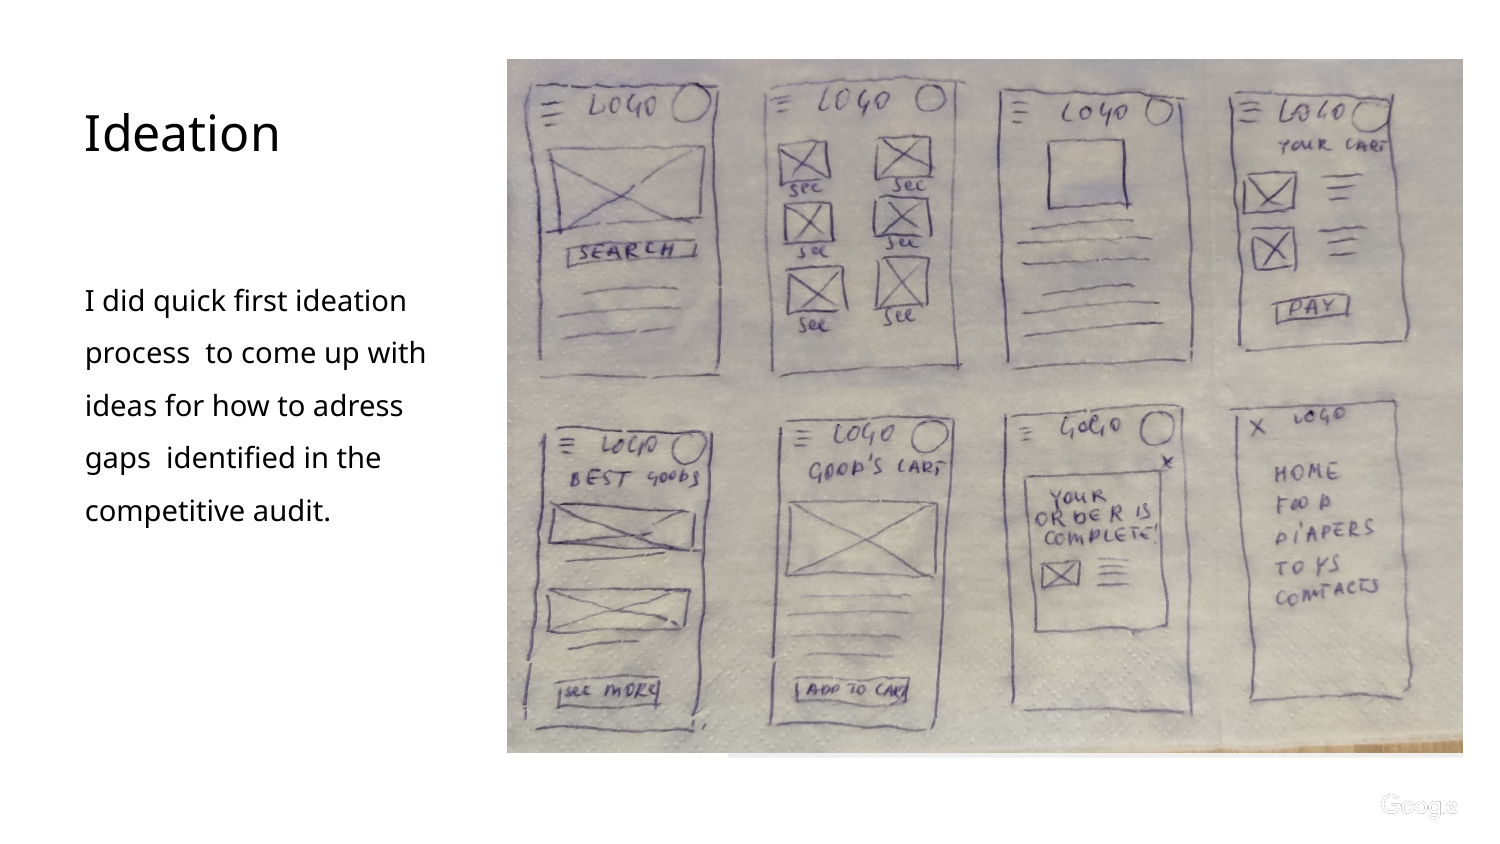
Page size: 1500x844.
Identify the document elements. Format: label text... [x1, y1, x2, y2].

text_box I did quick first ideation process to come up with ideas for how to adress gaps identified in the competitive audit. [84, 249, 483, 542]
picture [1381, 794, 1458, 820]
text_box [727, 753, 1463, 758]
picture [507, 59, 1463, 753]
text_box Ideation [84, 85, 507, 177]
